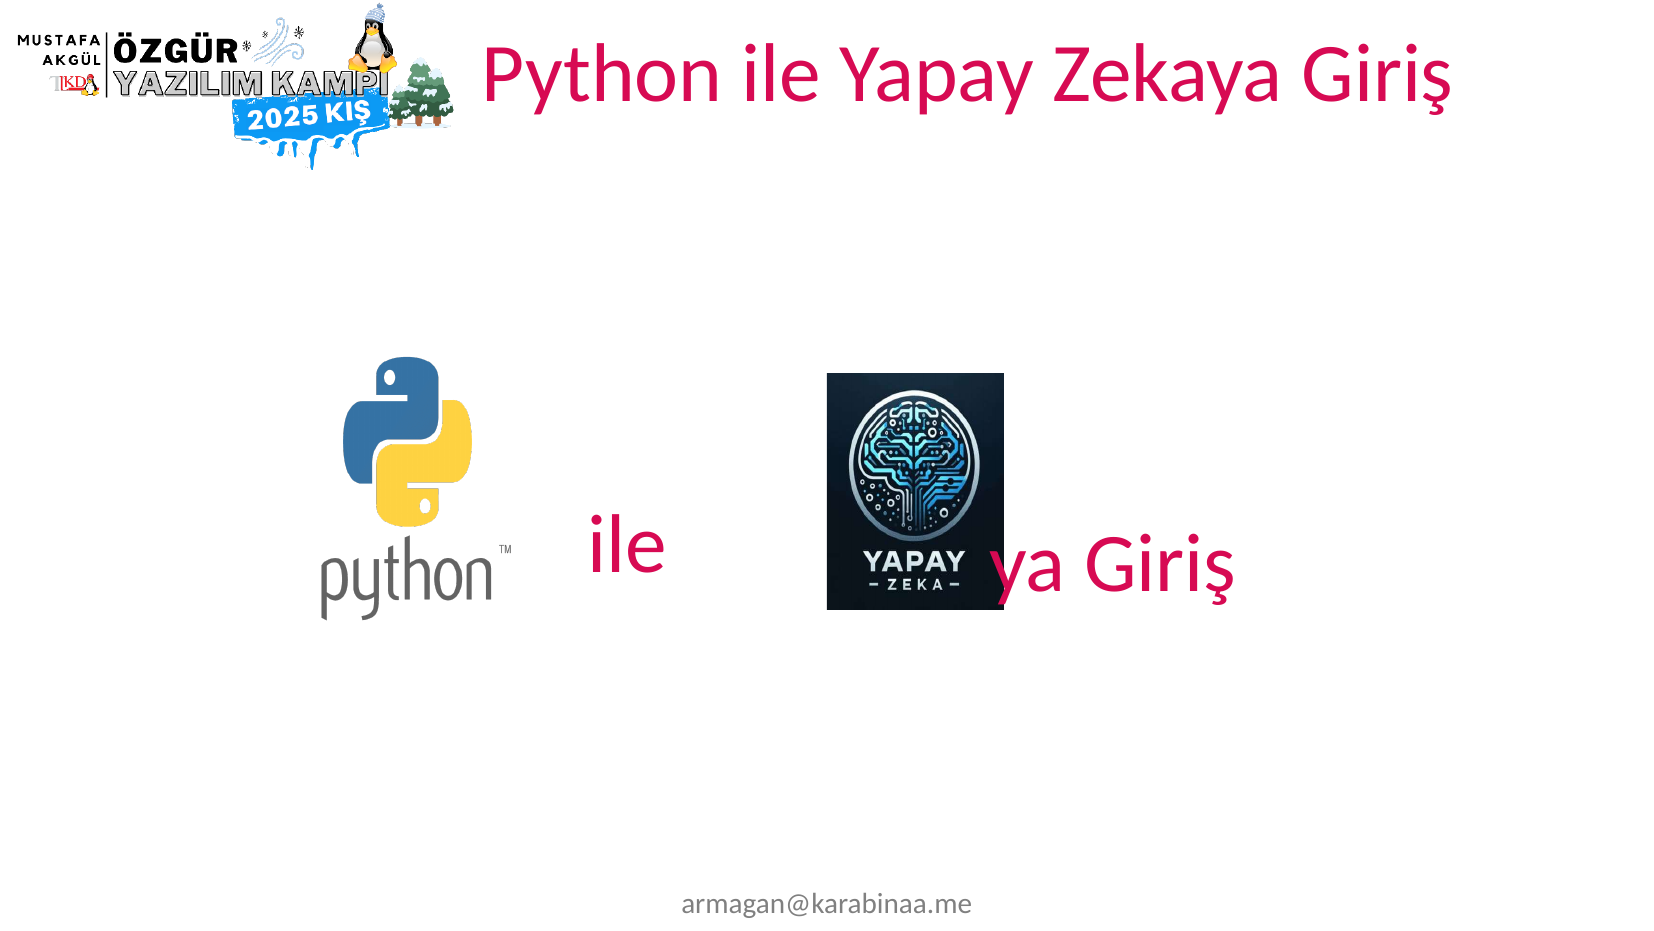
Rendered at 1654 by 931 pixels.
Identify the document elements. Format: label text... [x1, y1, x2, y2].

picture [826, 373, 1004, 610]
text_box ile [572, 502, 780, 745]
picture [0, 0, 463, 177]
text_box Python ile Yapay Zekaya Giriş [467, 10, 1654, 126]
text_box armagan@karabinaa.me [0, 877, 1654, 928]
picture [277, 354, 544, 625]
text_box ya Giriş [974, 521, 1477, 764]
